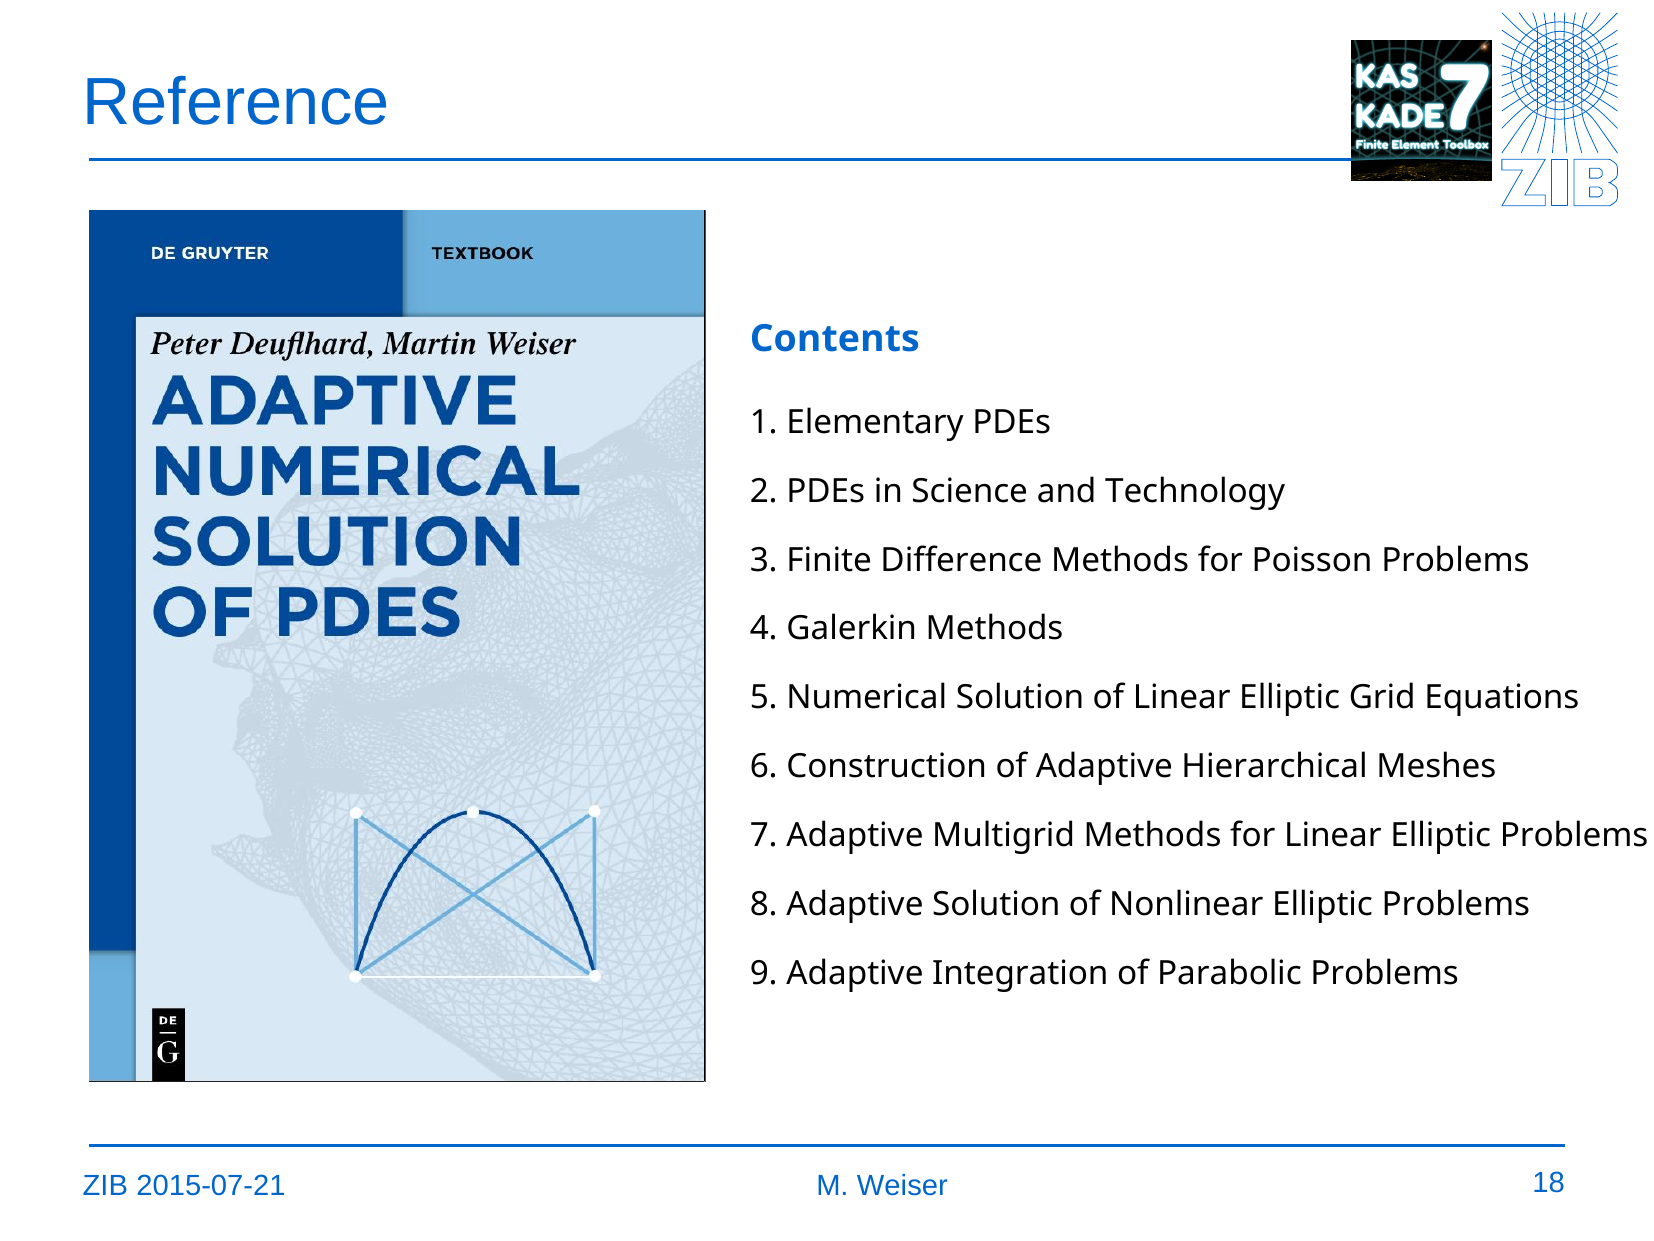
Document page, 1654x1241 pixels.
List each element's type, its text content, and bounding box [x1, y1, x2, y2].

picture [89, 210, 706, 1082]
title Reference [82, 64, 1359, 139]
text_box Contents [735, 303, 929, 363]
picture [1351, 40, 1492, 181]
text_box Elementary PDEs PDEs in Science and Technology Finite Difference Methods for Poisson Problems Galerkin Methods Numerical Solution of Linear Elliptic Grid Equations Construction of Adaptive Hierarchical Meshes Adaptive Multigrid Methods for Linear Elliptic Problems Adaptive Solution of Nonlinear Elliptic Problems Adaptive Integration of Parabolic Problems [735, 390, 1627, 946]
